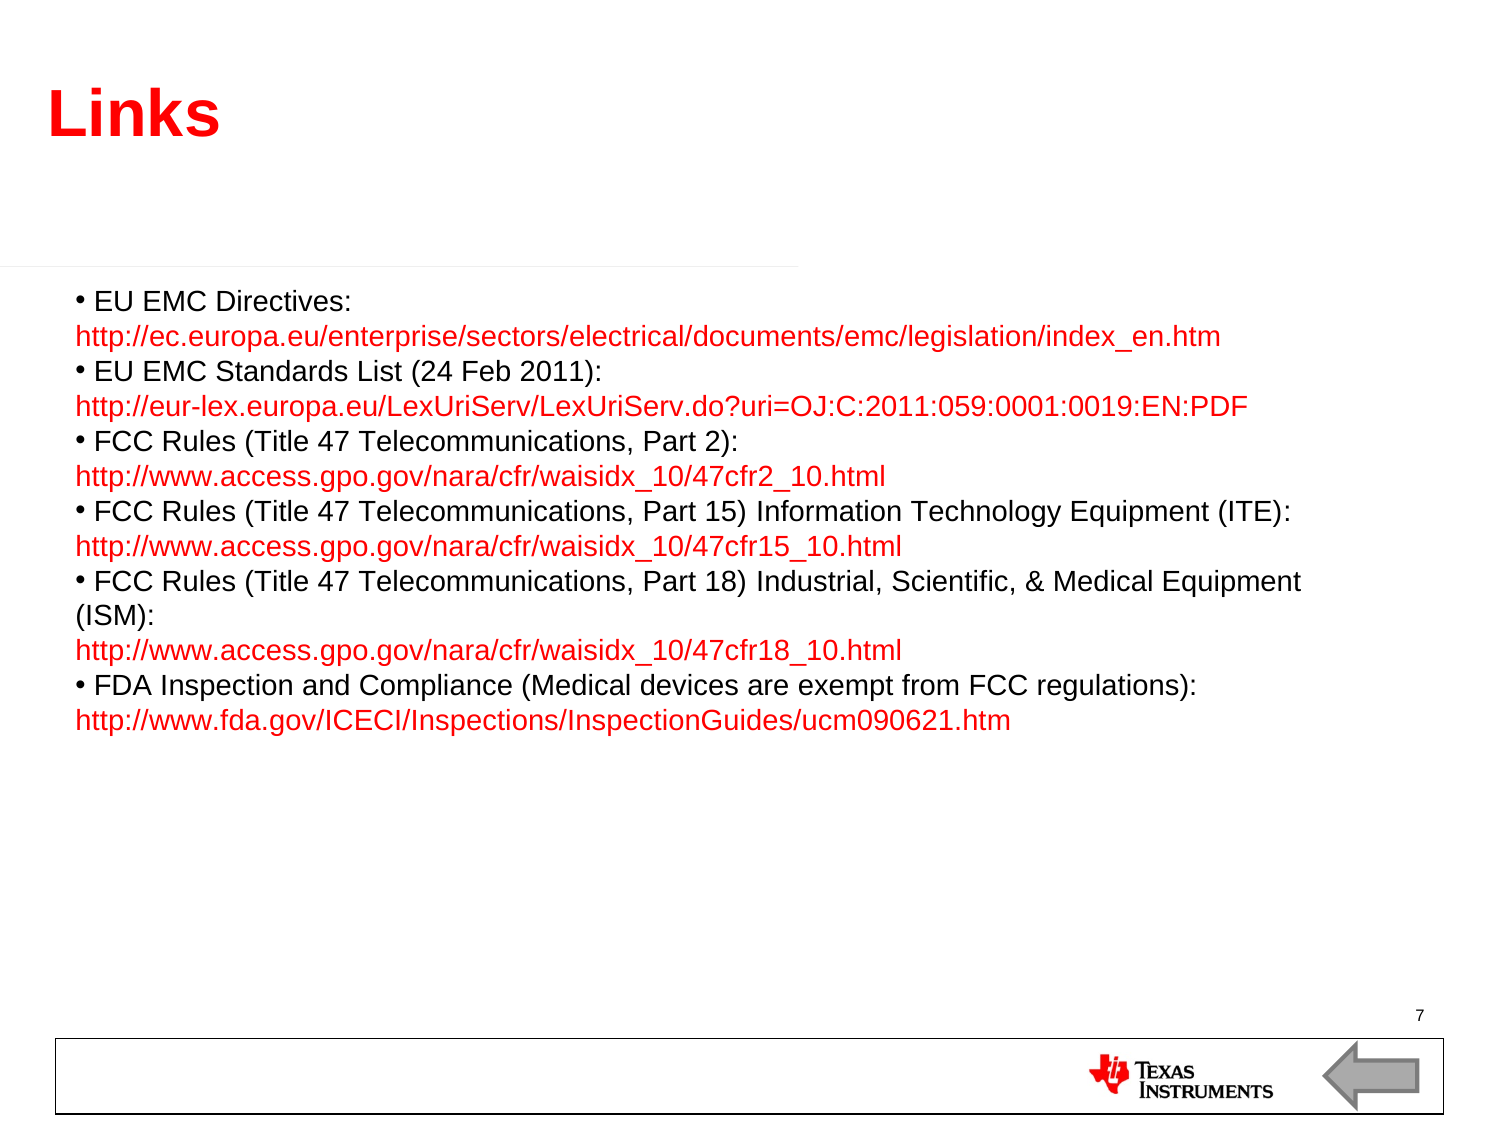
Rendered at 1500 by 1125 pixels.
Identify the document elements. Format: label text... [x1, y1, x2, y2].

picture [1087, 1052, 1274, 1099]
text_box <numero> [1089, 997, 1440, 1031]
text_box [1324, 1045, 1418, 1107]
text_box EU EMC Directives: http://ec.europa.eu/enterprise/sectors/electrical/documents/emc/legislation/index_en.htm EU EMC Standards List (24 Feb 2011): http://eur-lex.europa.eu/LexUriServ/LexUriServ.do?uri=OJ:C:2011:059:0001:0019:EN:PDF FCC Rules (Title 47 Telecommunications, Part 2): http://www.access.gpo.gov/nara/cfr/waisidx_10/47cfr2_10.html FCC Rules (Title 47 Telecommunications, Part 15) Information Technology Equipment (ITE): http://www.access.gpo.gov/nara/cfr/waisidx_10/47cfr15_10.html FCC Rules (Title 47 Telecommunications, Part 18) Industrial, Scientific, & Medical Equipment (ISM): http://www.access.gpo.gov/nara/cfr/waisidx_10/47cfr18_10.html FDA Inspection and Compliance (Medical devices are exempt from FCC regulations): http://www.fda.gov/ICECI/Inspections/InspectionGuides/ucm090621.htm [60, 274, 1383, 940]
title Links [32, 28, 1411, 205]
